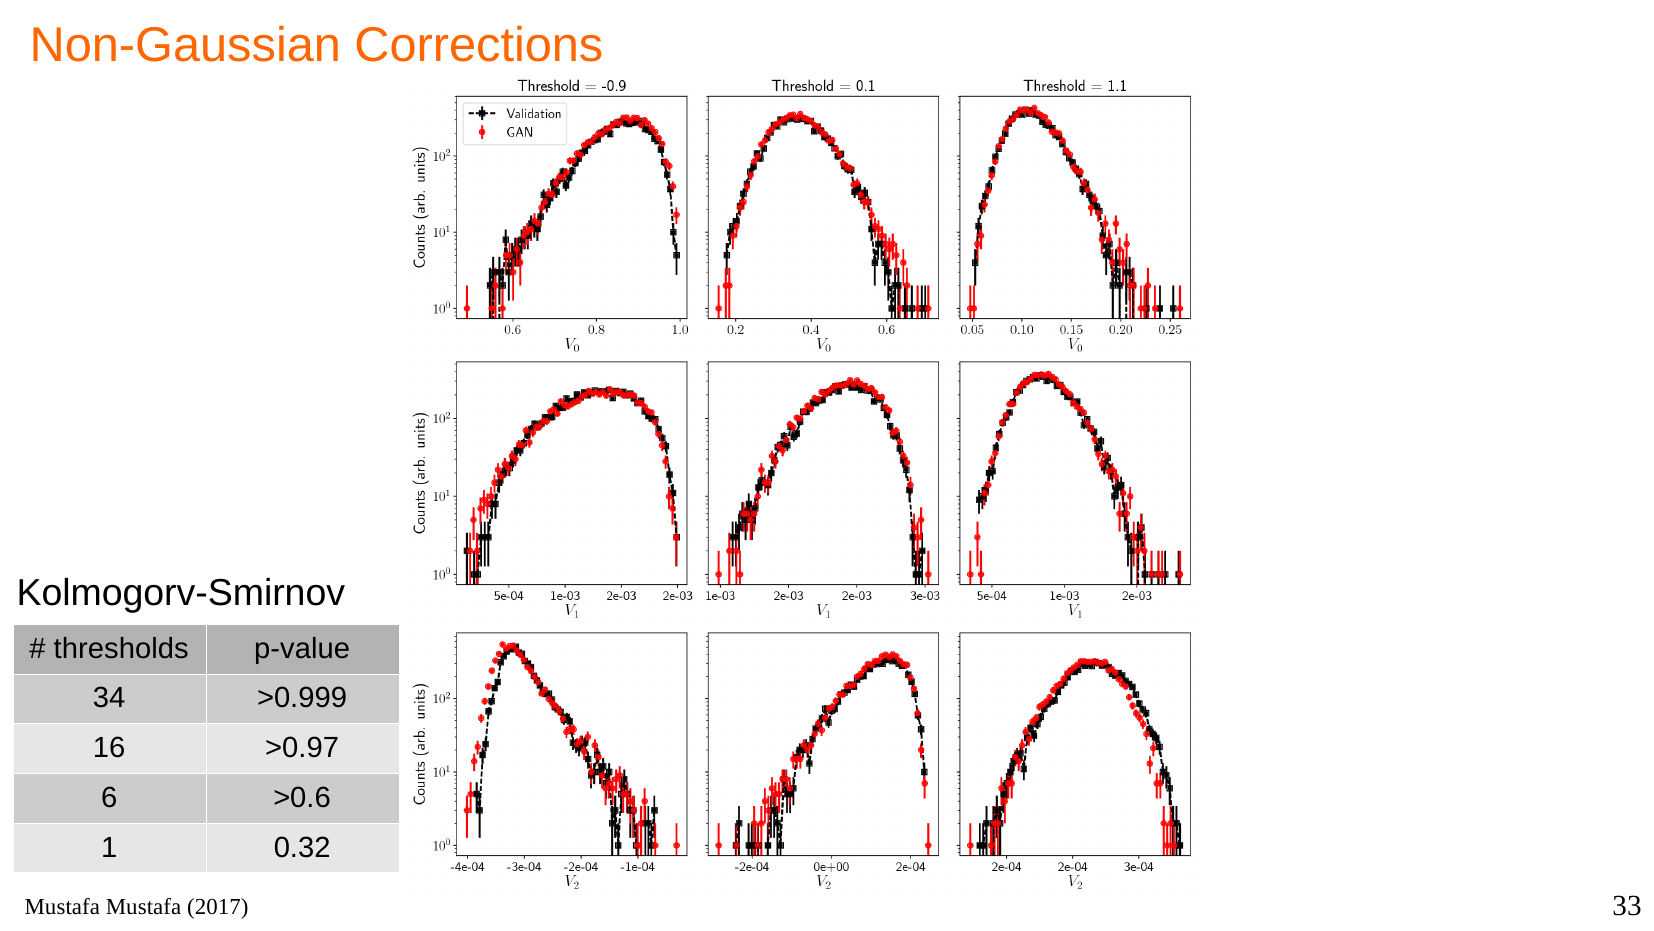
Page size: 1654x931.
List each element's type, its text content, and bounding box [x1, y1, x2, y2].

table_header # thresholds [14, 625, 206, 674]
table_cell 0.32 [207, 824, 399, 872]
table_header p-value [207, 625, 399, 674]
table_cell 34 [14, 675, 206, 723]
table_cell 1 [14, 824, 206, 872]
table_cell >0.999 [207, 675, 399, 723]
table_cell >0.97 [207, 724, 399, 773]
text_box Kolmogorv-Smirnov [1, 564, 361, 621]
table_cell >0.6 [207, 774, 399, 823]
table_cell 16 [14, 724, 206, 773]
text_box [29, 9, 1621, 80]
picture [406, 73, 1200, 898]
table_cell 6 [14, 774, 206, 823]
